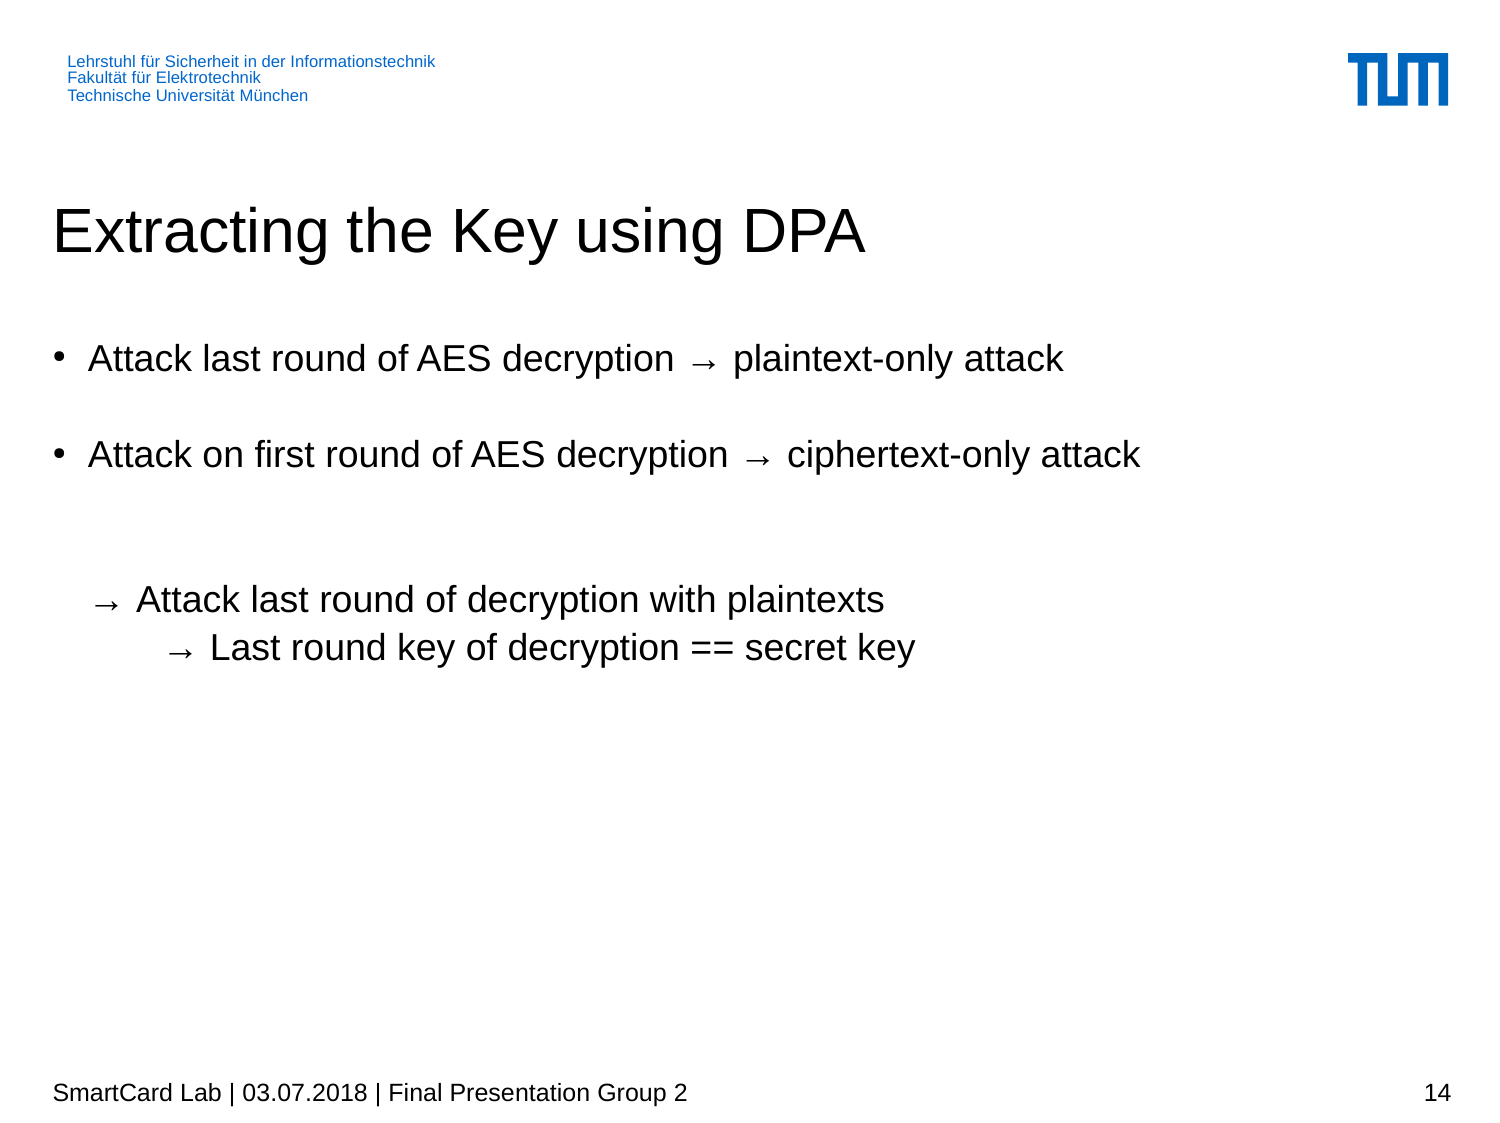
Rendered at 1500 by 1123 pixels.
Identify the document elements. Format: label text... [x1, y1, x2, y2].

title Extracting the Key using DPA [52, 195, 1453, 266]
list Attack last round of AES decryption → plaintext-only attack Attack on first round of AES decryption → ciphertext-only attack → Attack last round of decryption with plaintexts → Last round key of decryption == secret key [52, 330, 1453, 663]
